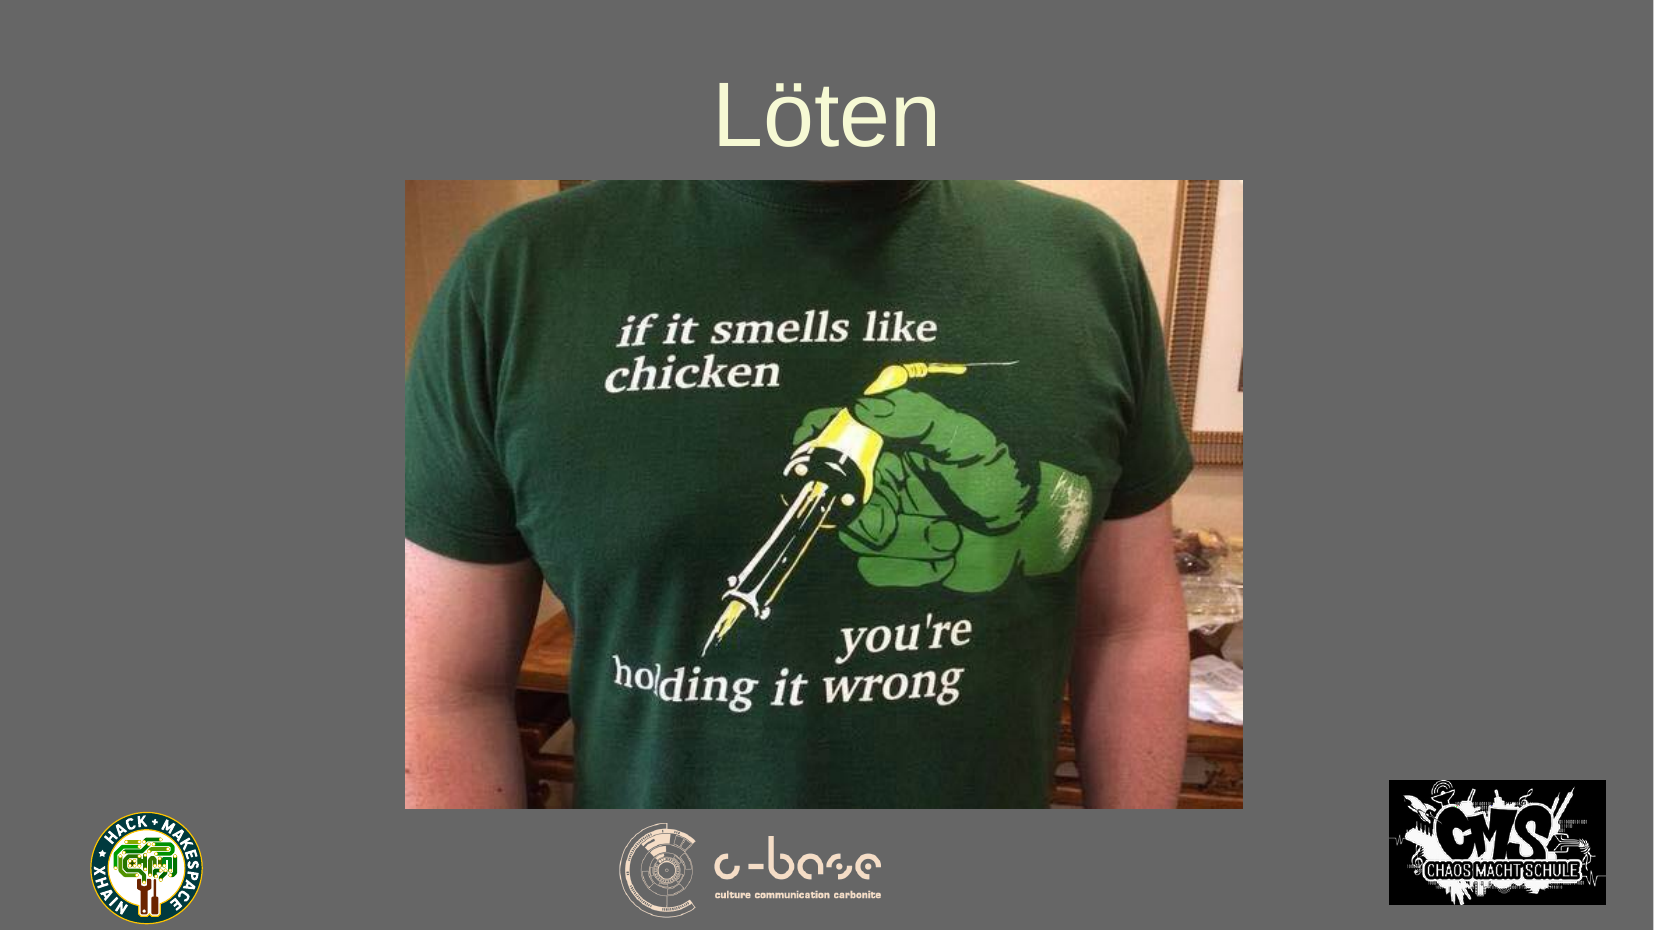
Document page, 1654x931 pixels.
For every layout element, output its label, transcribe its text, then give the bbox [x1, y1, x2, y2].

title Löten [82, 37, 1571, 193]
picture [405, 180, 1243, 931]
picture [1389, 780, 1606, 905]
